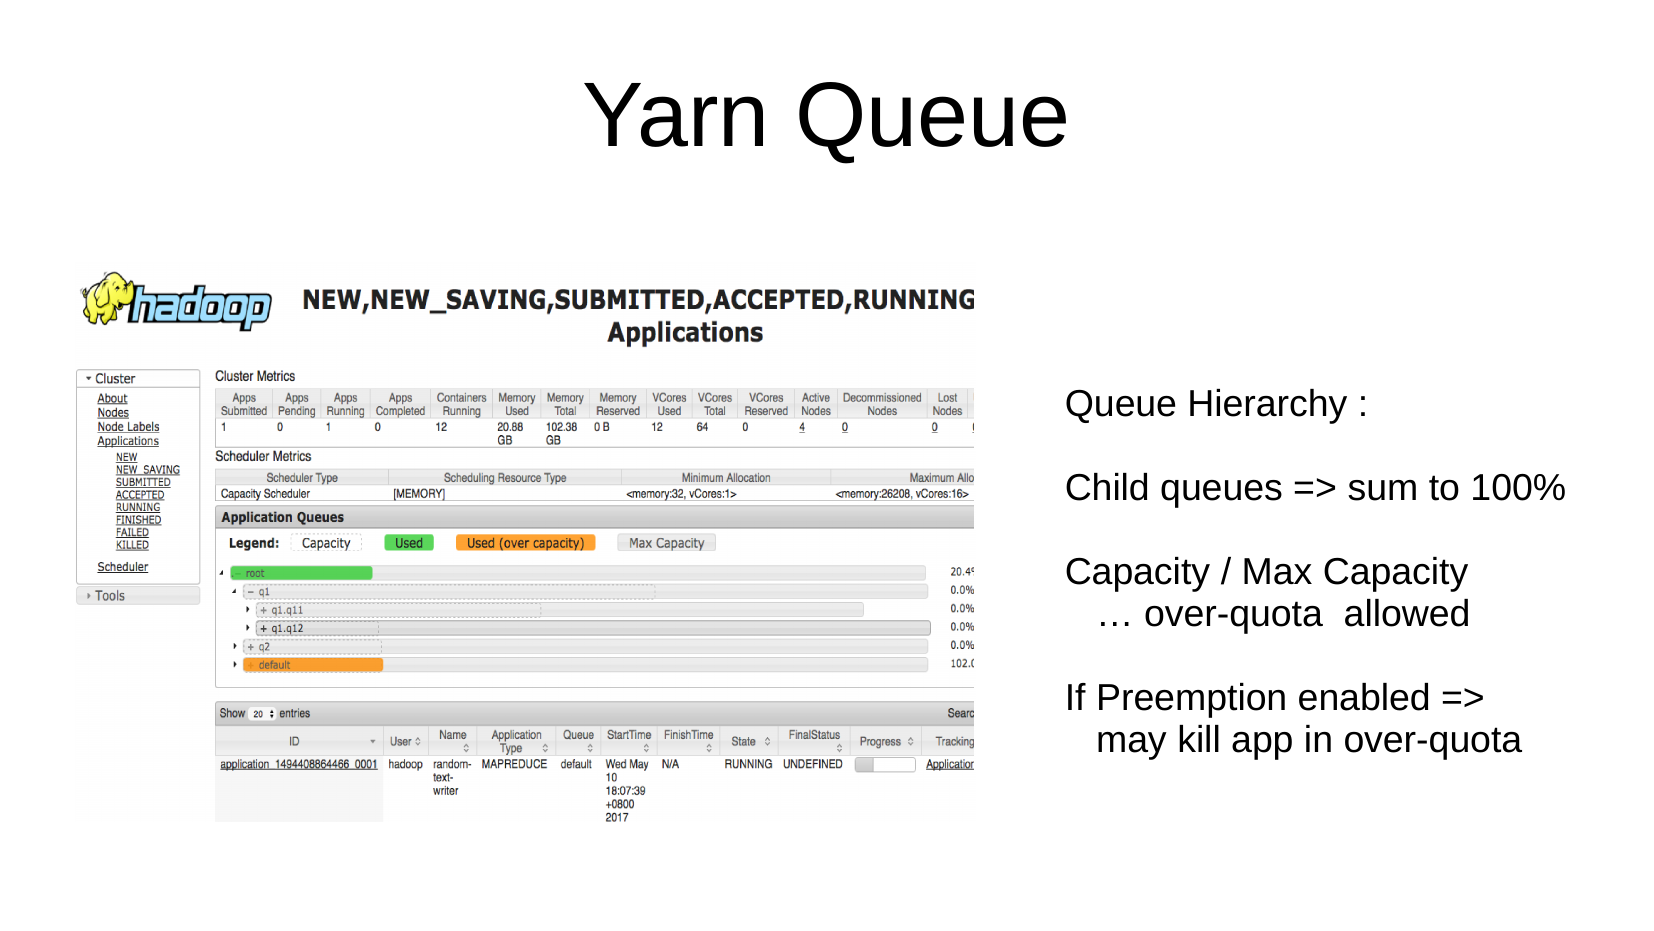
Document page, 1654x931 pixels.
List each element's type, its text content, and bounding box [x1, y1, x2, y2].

title Yarn Queue [82, 37, 1571, 193]
picture [75, 262, 976, 823]
text_box Queue Hierarchy : Child queues => sum to 100% Capacity / Max Capacity … over-quota allowed If Preemption enabled => may kill app in over-quota [1050, 375, 1582, 768]
